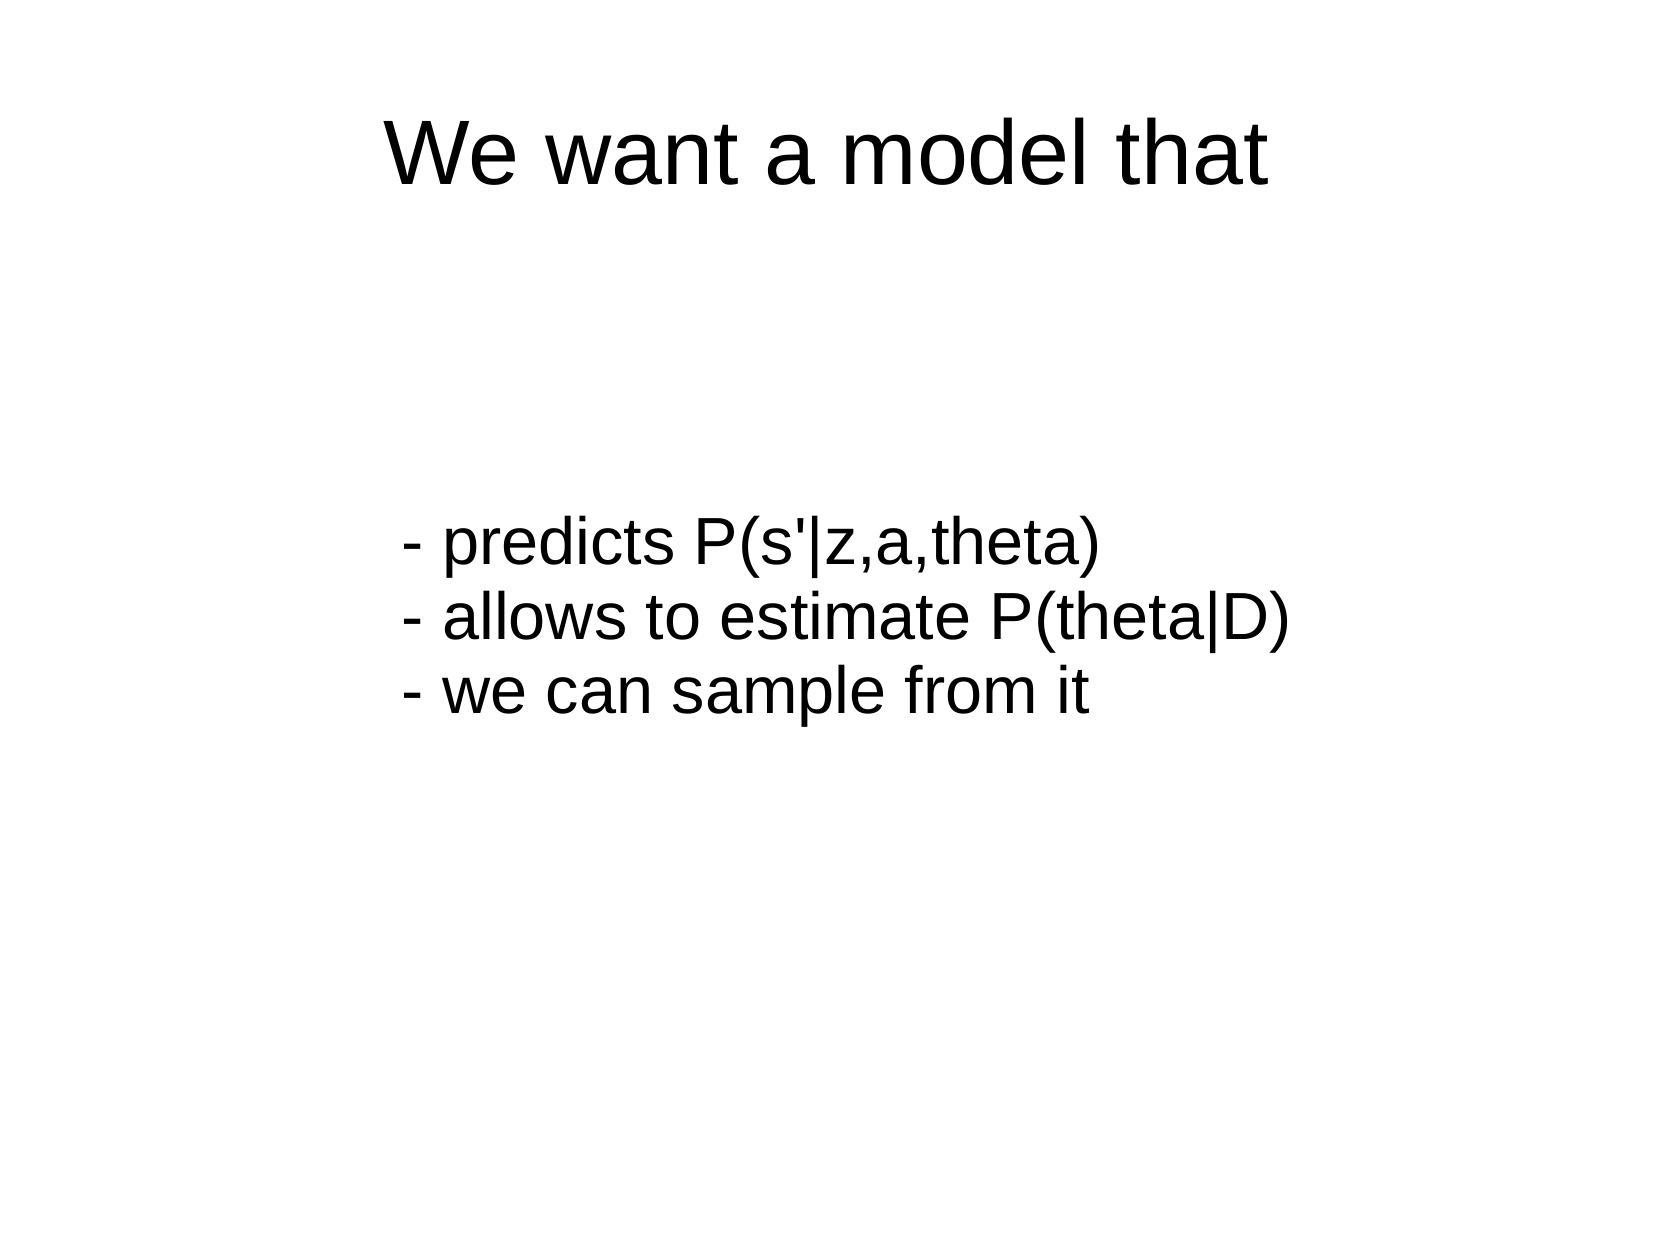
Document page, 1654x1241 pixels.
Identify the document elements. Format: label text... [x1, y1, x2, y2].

title We want a model that [82, 49, 1571, 257]
subtitle - predicts P(s'|z,a,theta) - allows to estimate P(theta|D) - we can sample from it [401, 378, 1654, 854]
